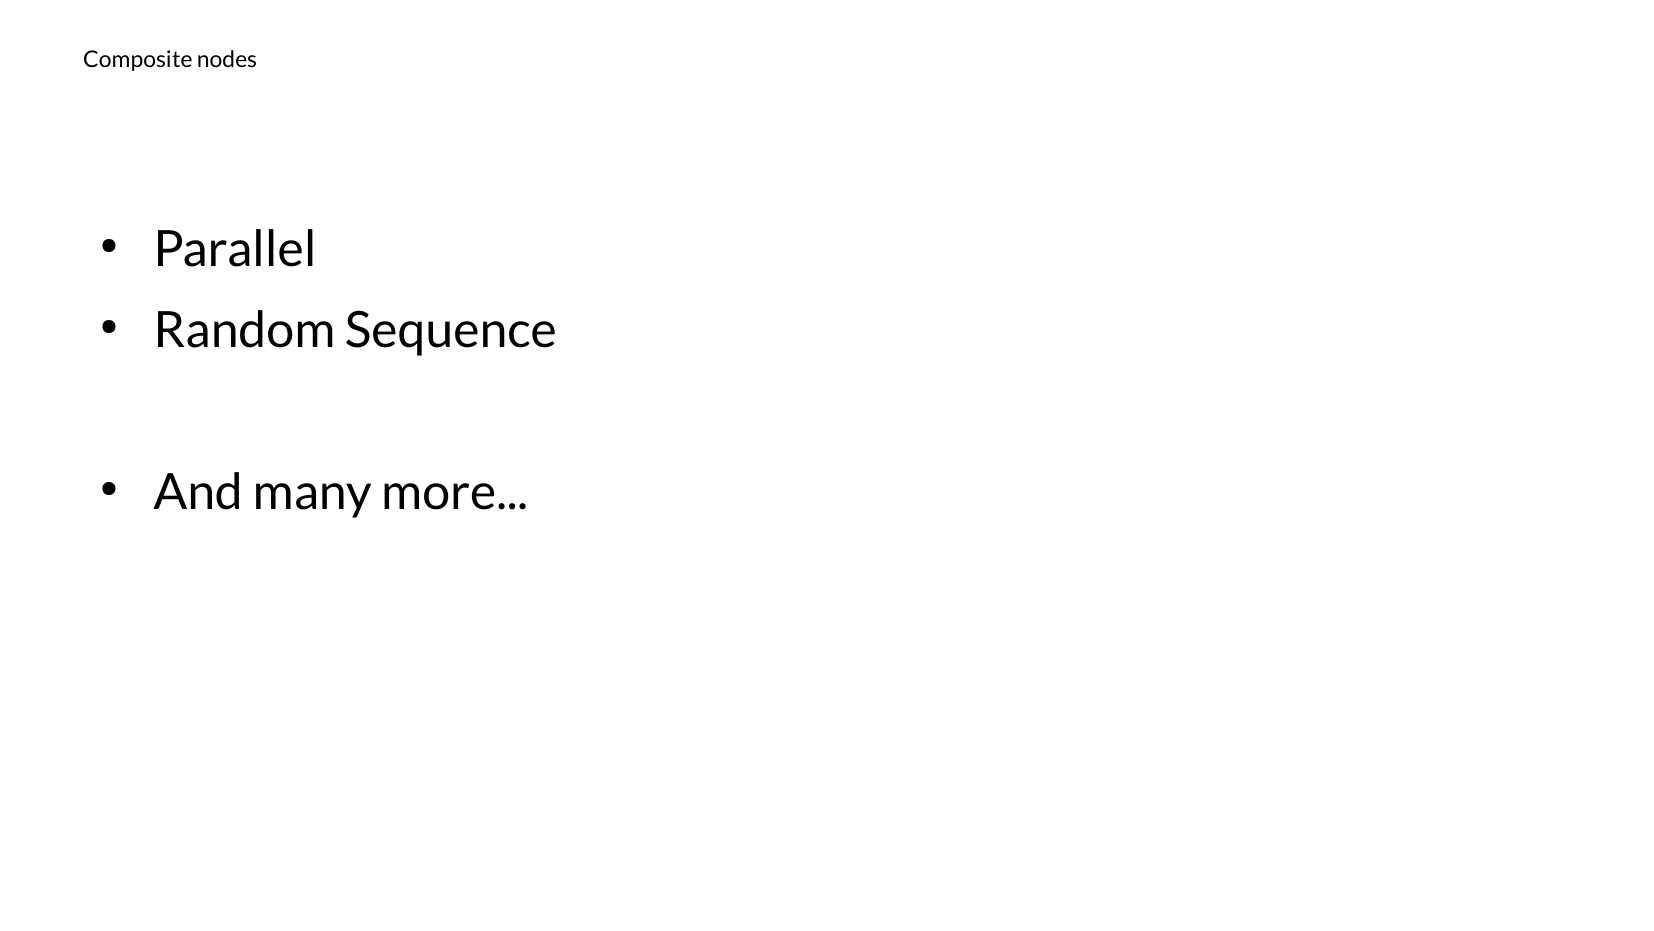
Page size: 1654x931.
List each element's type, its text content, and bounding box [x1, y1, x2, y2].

list Parallel Random Sequence And many more... [82, 217, 1571, 839]
title Composite nodes [83, 0, 1571, 119]
